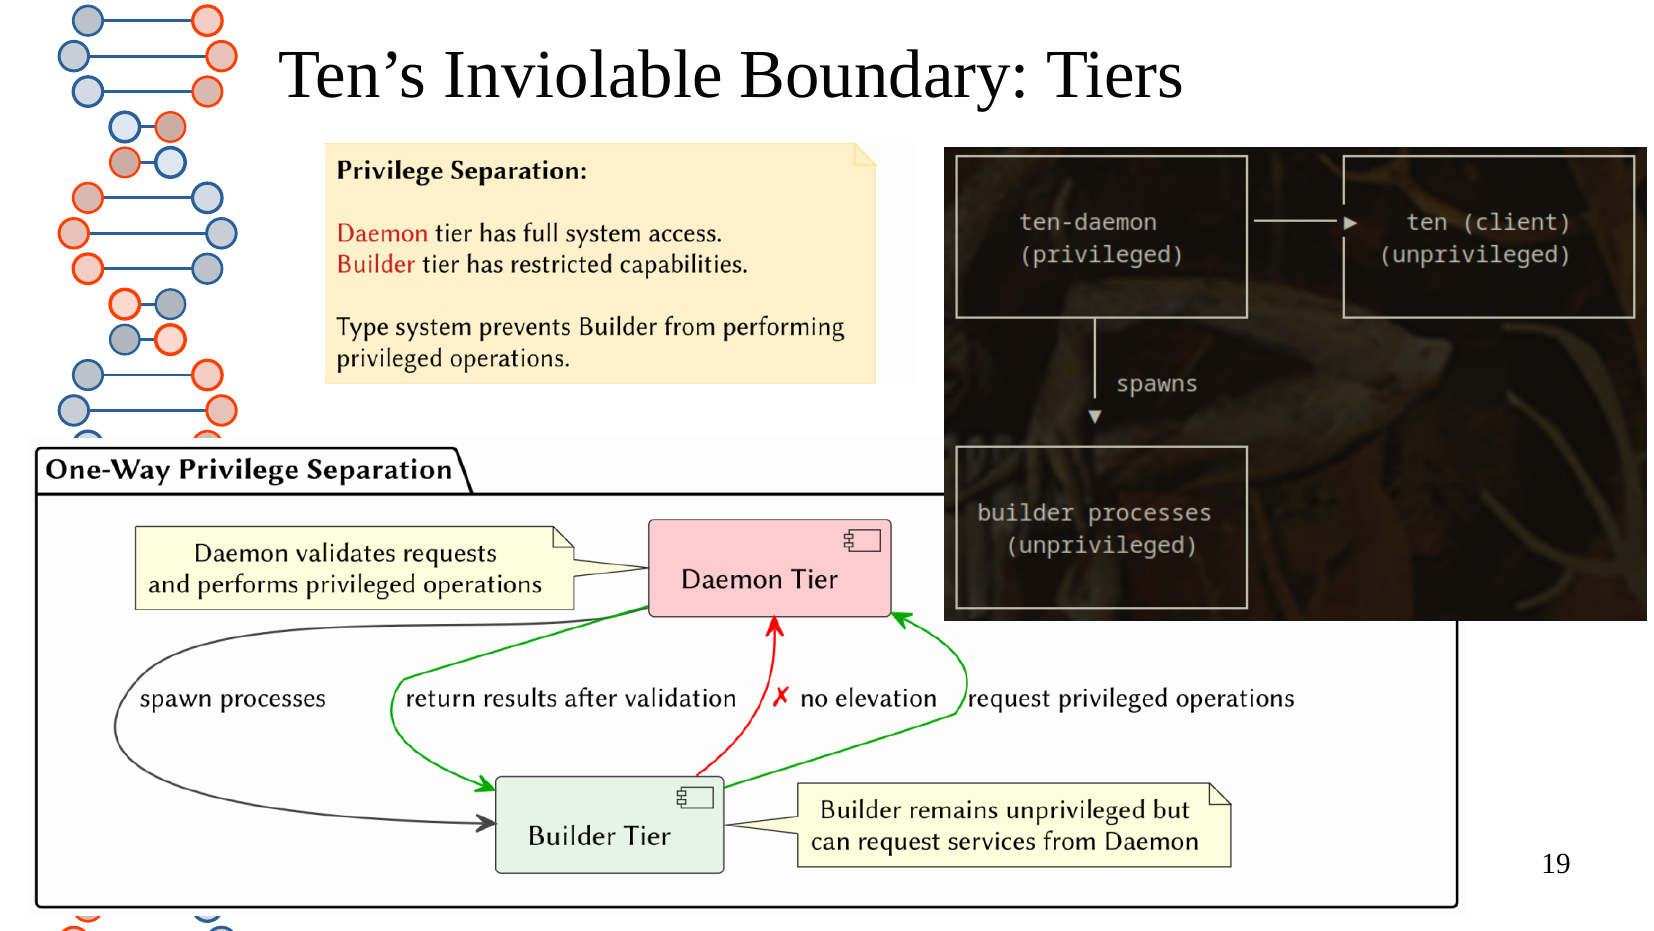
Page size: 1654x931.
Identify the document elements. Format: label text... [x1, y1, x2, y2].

picture [324, 143, 916, 384]
picture [29, 147, 1647, 916]
title Ten’s Inviolable Boundary: Tiers [259, 36, 1205, 113]
